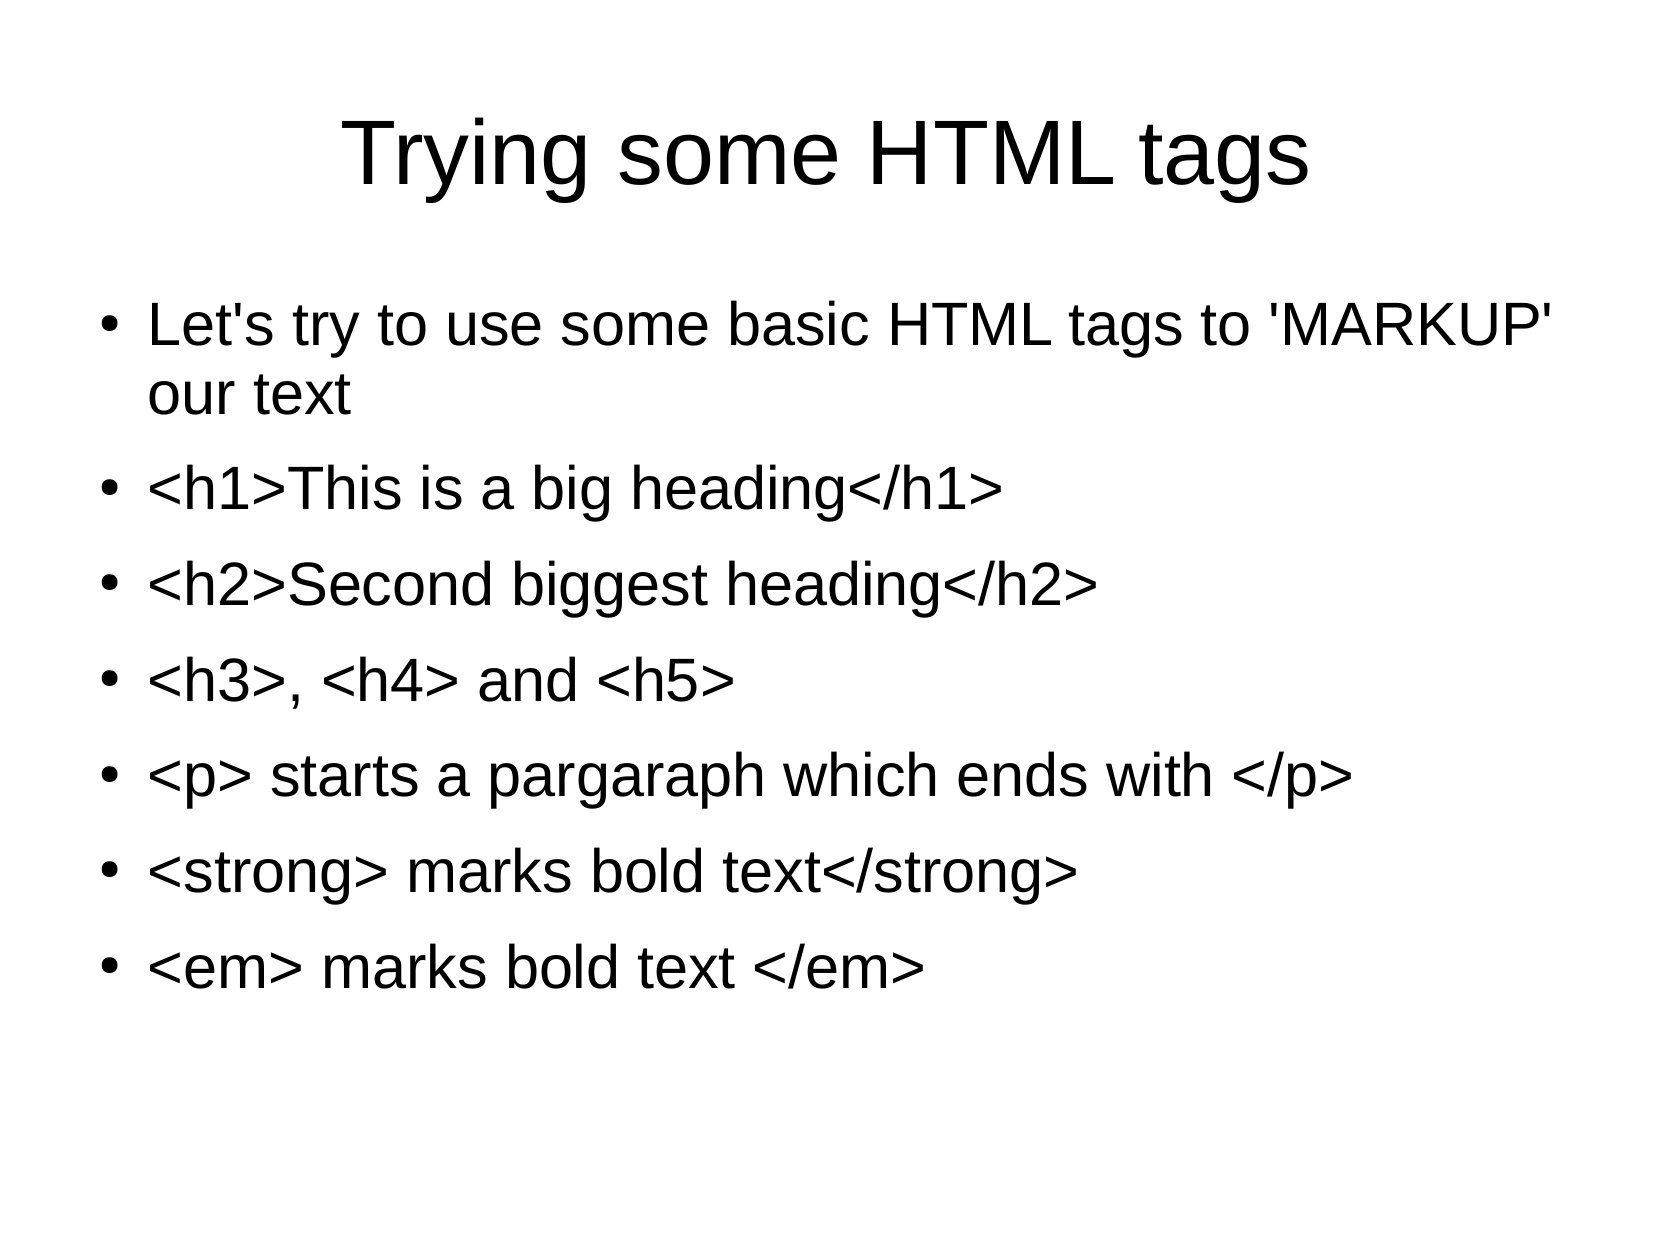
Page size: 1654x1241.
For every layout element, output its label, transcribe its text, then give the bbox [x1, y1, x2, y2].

title Trying some HTML tags [82, 49, 1571, 257]
list Let's try to use some basic HTML tags to 'MARKUP' our text <h1>This is a big heading</h1> <h2>Second biggest heading</h2> <h3>, <h4> and <h5> <p> starts a pargaraph which ends with </p> <strong> marks bold text</strong> <em> marks bold text </em> [82, 290, 1571, 1010]
